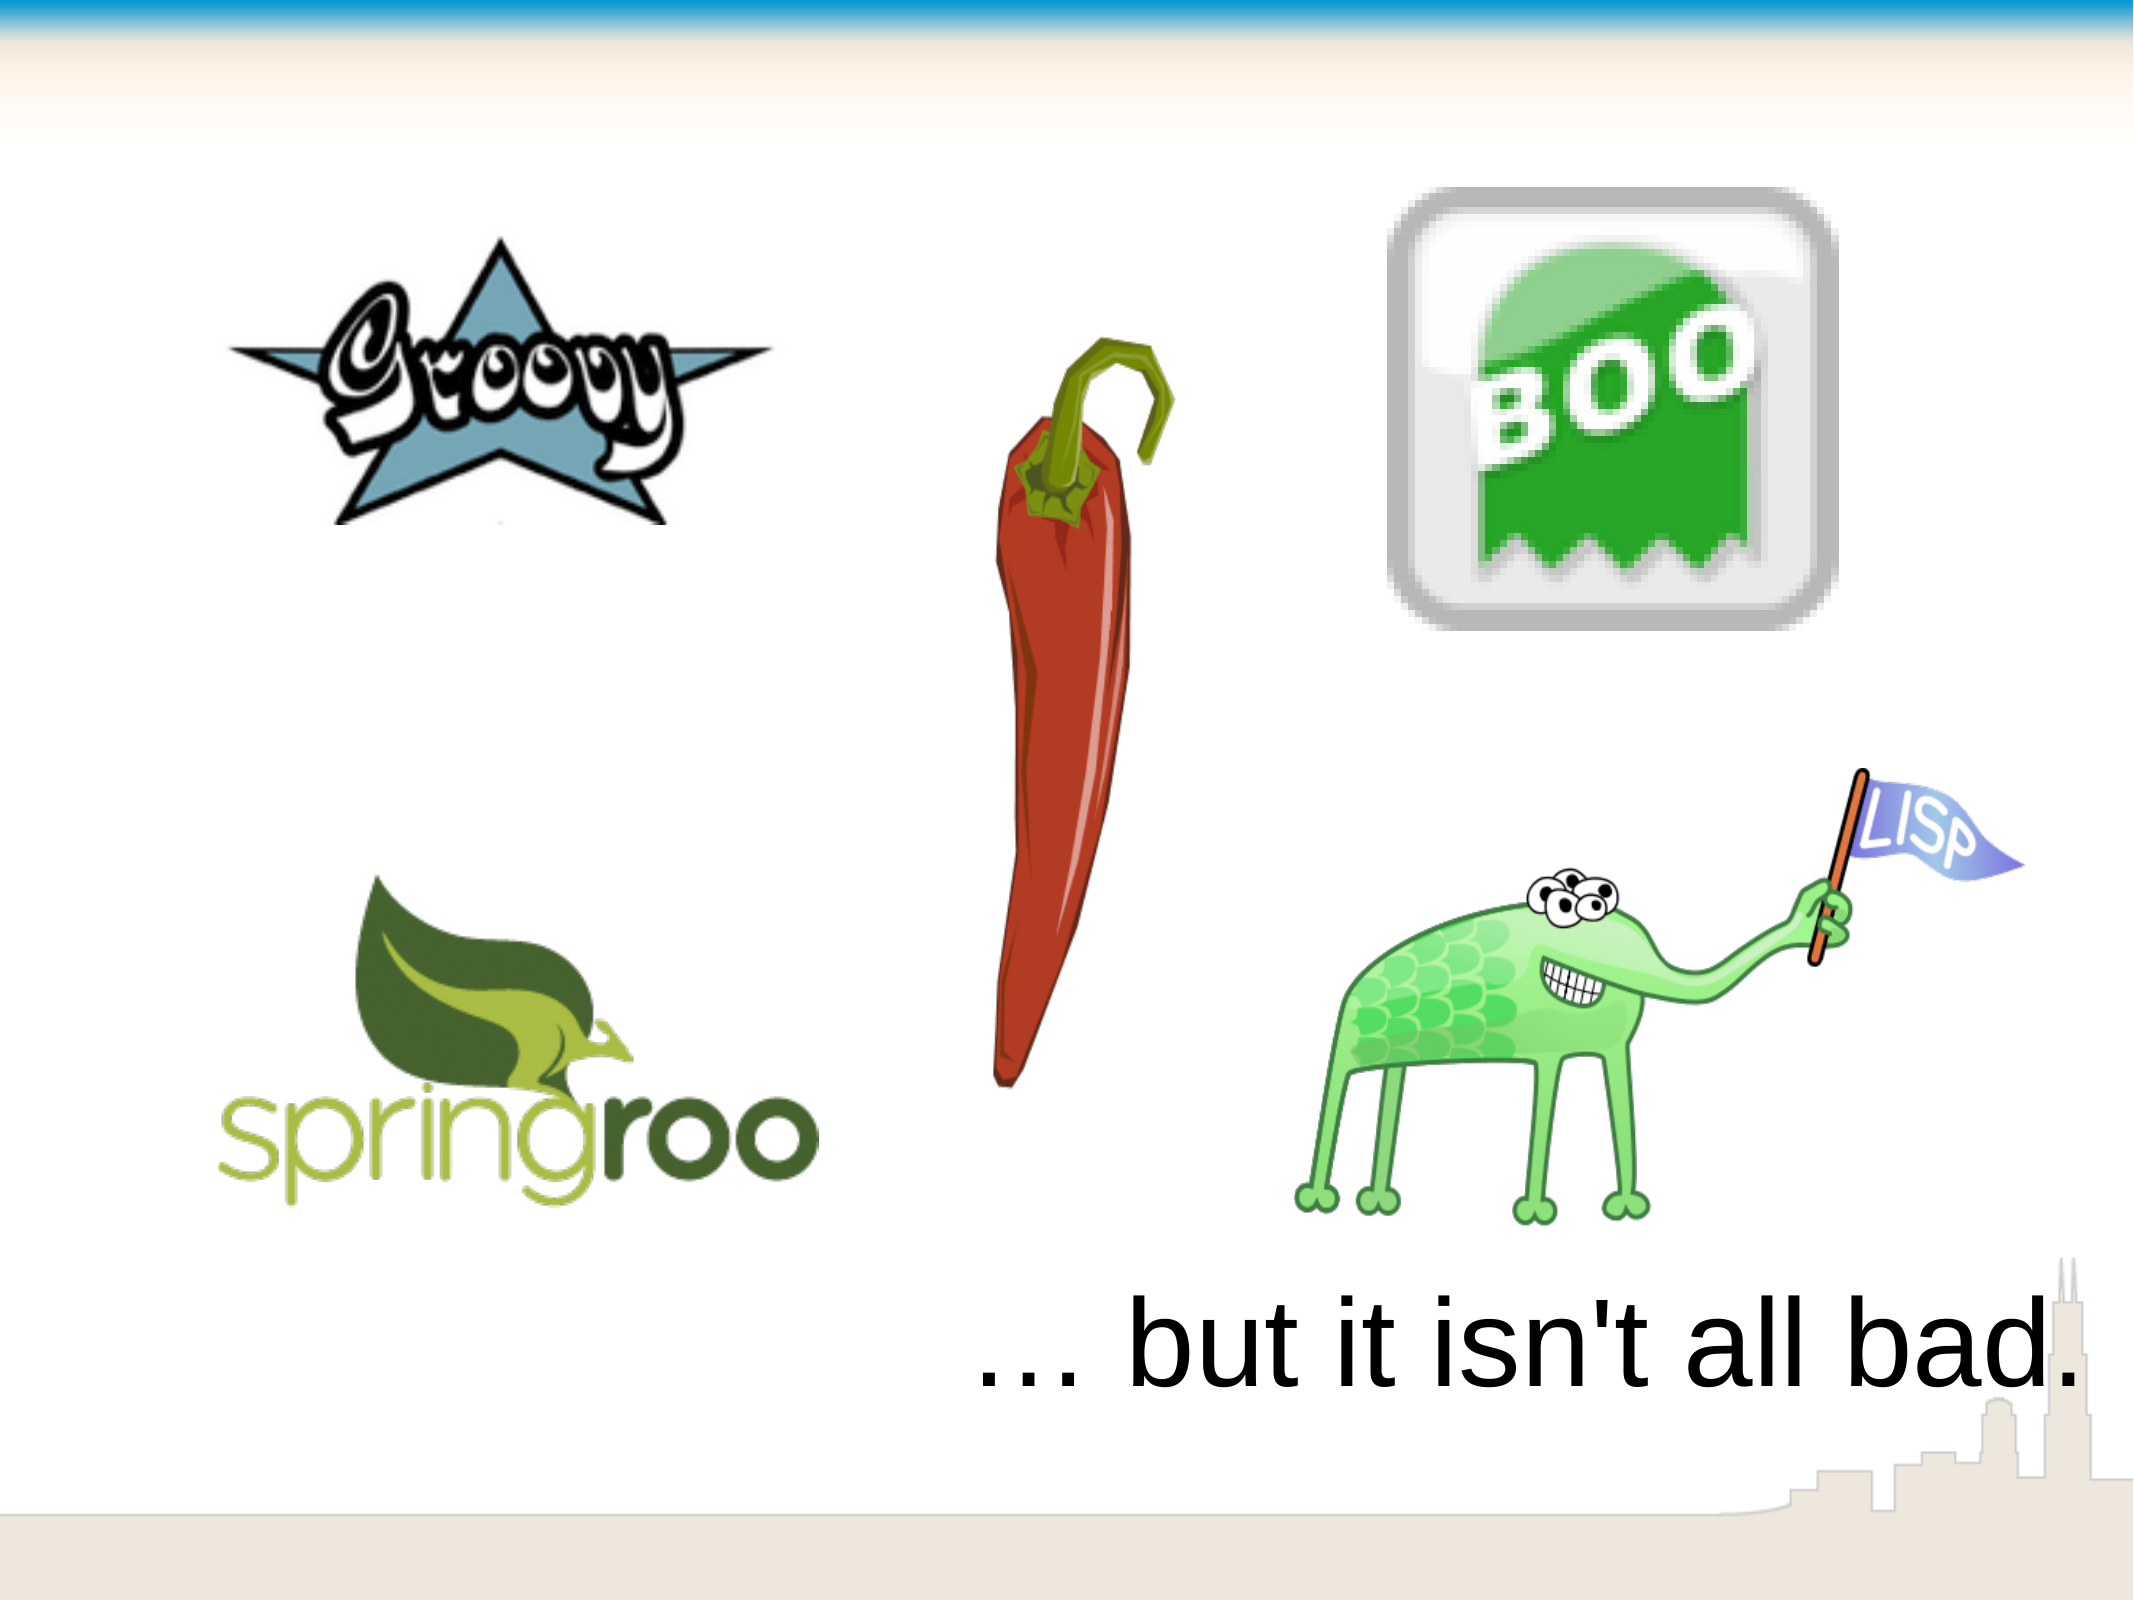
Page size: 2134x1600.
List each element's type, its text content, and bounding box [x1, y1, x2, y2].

title … but it isn't all bad. [75, 1273, 2088, 1414]
picture [0, 4, 2134, 1600]
